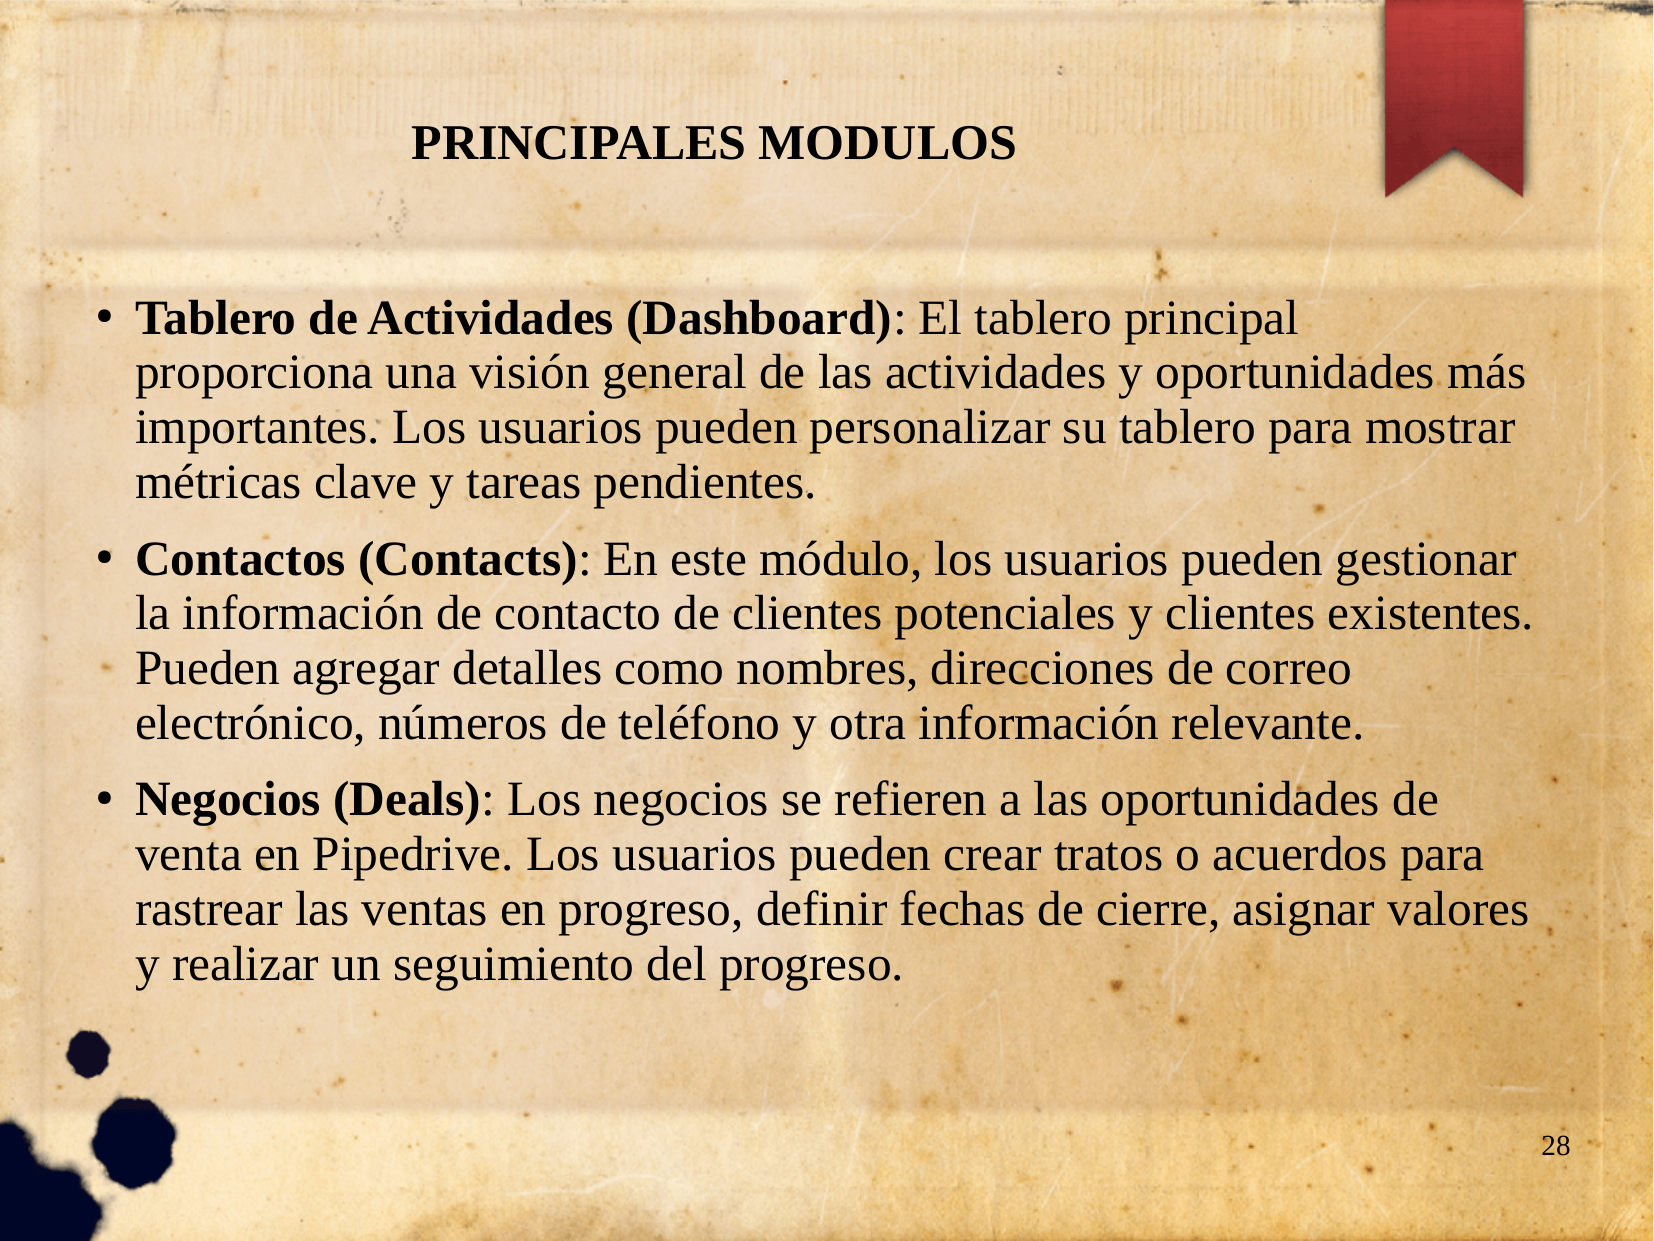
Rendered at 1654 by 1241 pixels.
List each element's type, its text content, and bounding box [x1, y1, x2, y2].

picture [0, 0, 1654, 1241]
title PRINCIPALES MODULOS [82, 49, 1347, 237]
list Tablero de Actividades (Dashboard): El tablero principal proporciona una visión general de las actividades y oportunidades más importantes. Los usuarios pueden personalizar su tablero para mostrar métricas clave y tareas pendientes. Contactos (Contacts): En este módulo, los usuarios pueden gestionar la información de contacto de clientes potenciales y clientes existentes. Pueden agregar detalles como nombres, direcciones de correo electrónico, números de teléfono y otra información relevante. Negocios (Deals): Los negocios se refieren a las oportunidades de venta en Pipedrive. Los usuarios pueden crear tratos o acuerdos para rastrear las ventas en progreso, definir fechas de cierre, asignar valores y realizar un seguimiento del progreso. [82, 290, 1538, 1010]
